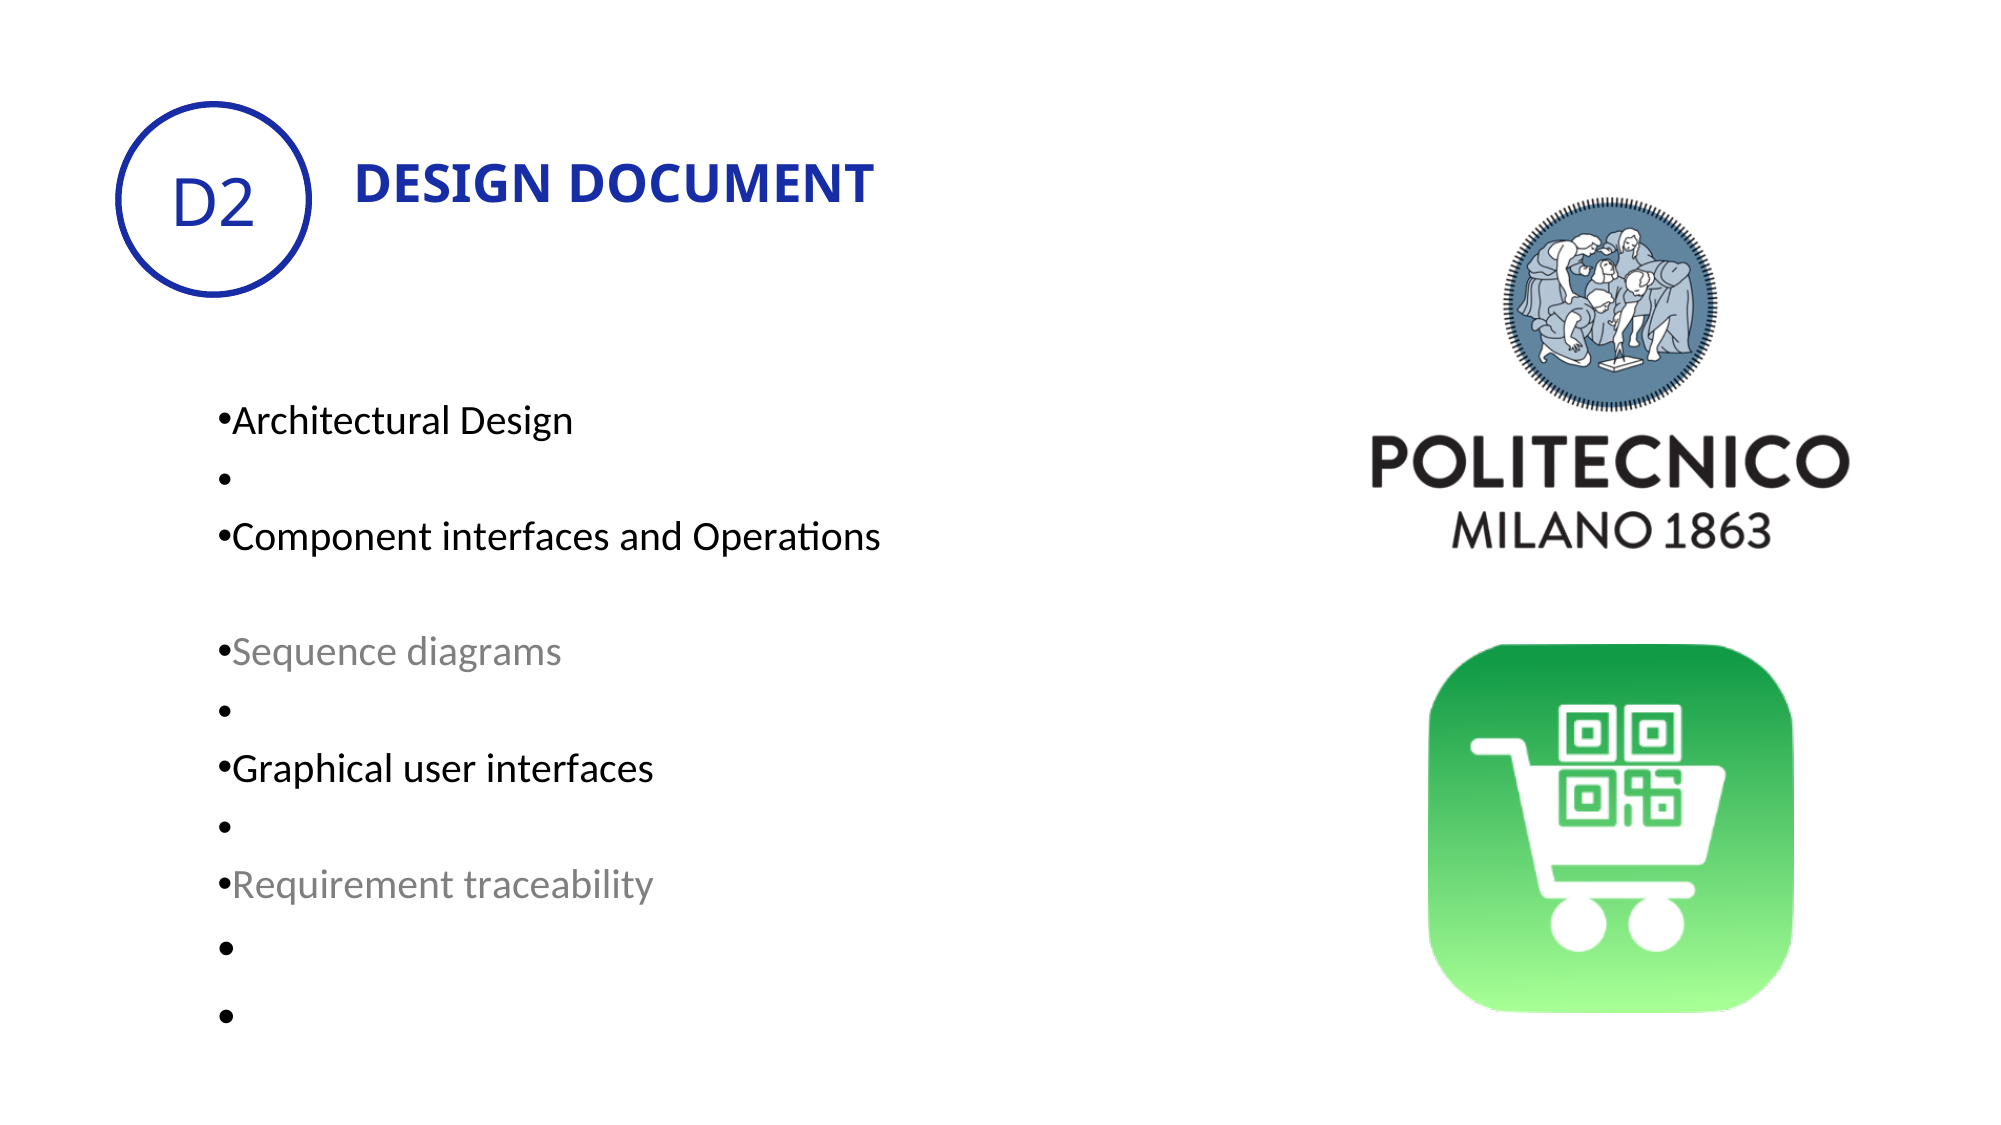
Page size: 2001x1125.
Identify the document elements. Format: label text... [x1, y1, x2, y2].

list DESIGN DOCUMENT [338, 149, 1399, 223]
picture [1428, 644, 1794, 1013]
picture [1320, 190, 1901, 553]
text_box Architectural Design Component interfaces and Operations Sequence diagrams Graphical user interfaces Requirement traceability [202, 318, 1157, 1046]
text_box D2 [118, 104, 309, 295]
